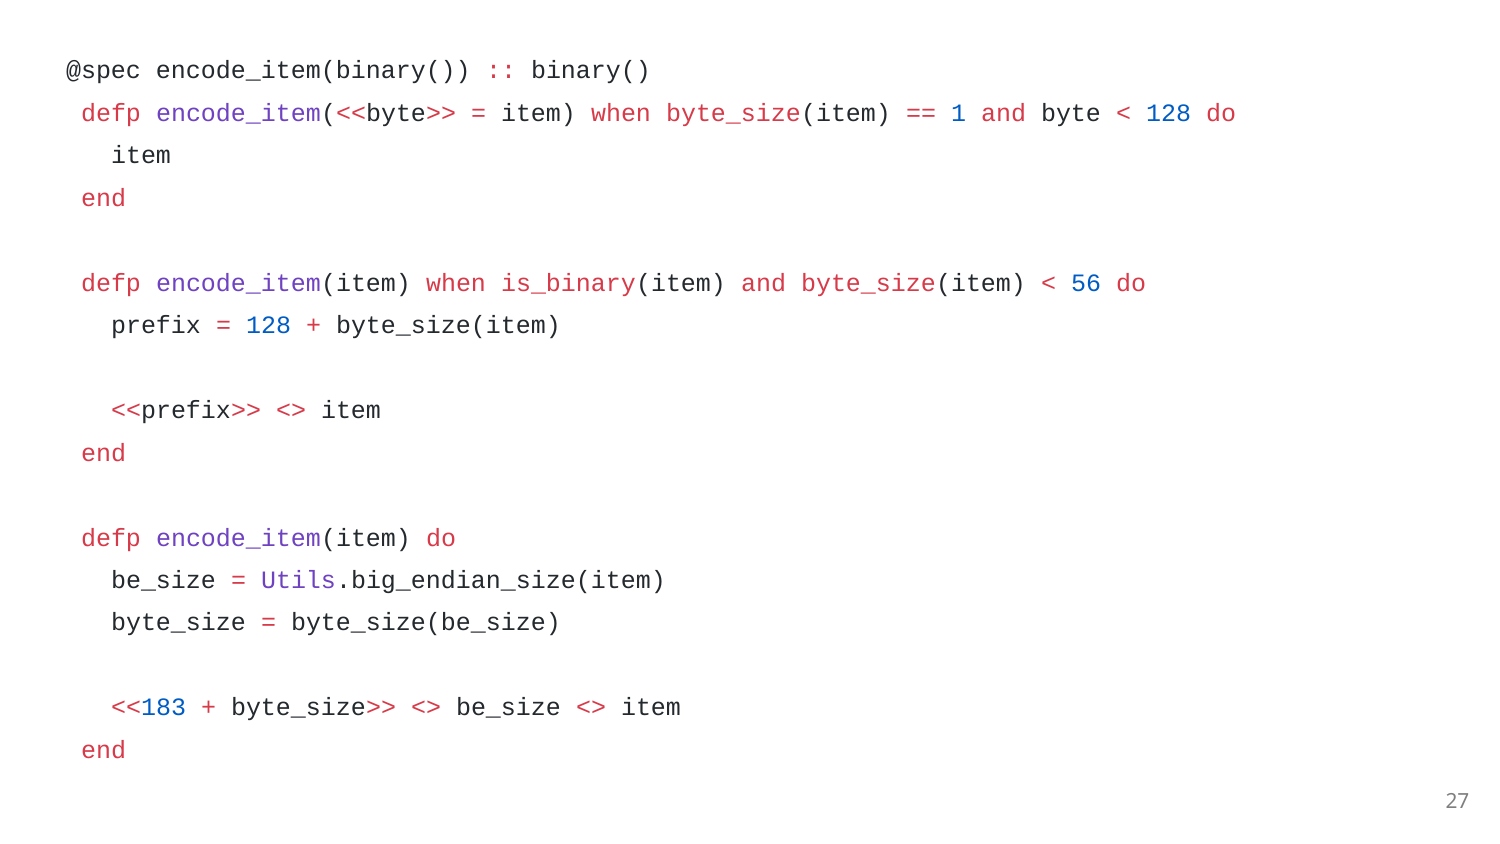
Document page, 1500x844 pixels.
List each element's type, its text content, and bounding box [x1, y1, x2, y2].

list @spec encode_item(binary()) :: binary() defp encode_item(<<byte>> = item) when byte_size(item) == 1 and byte < 128 do item end defp encode_item(item) when is_binary(item) and byte_size(item) < 56 do prefix = 128 + byte_size(item) <<prefix>> <> item end defp encode_item(item) do be_size = Utils.big_endian_size(item) byte_size = byte_size(be_size) <<183 + byte_size>> <> be_size <> item end [51, 26, 1449, 750]
slide_number <number> [1394, 769, 1484, 834]
